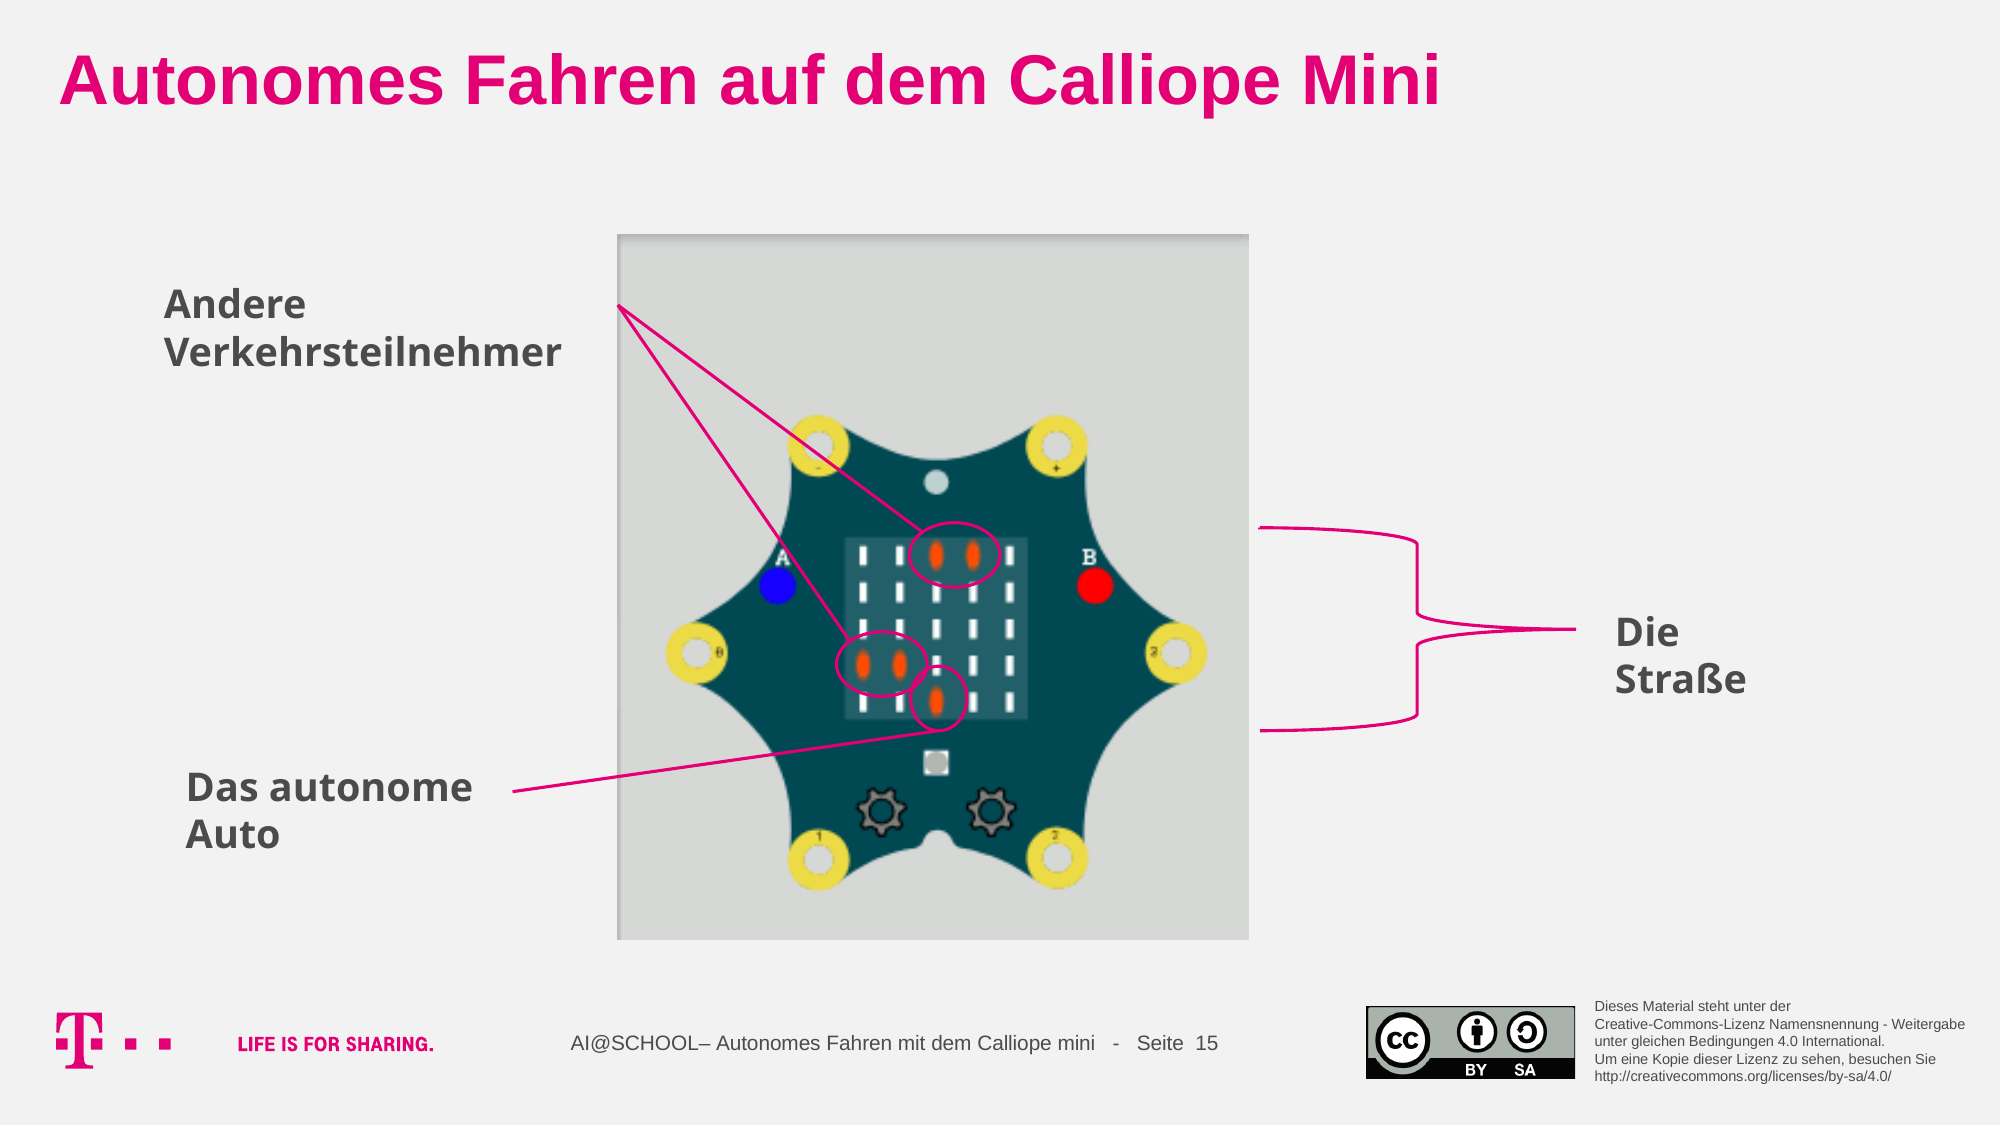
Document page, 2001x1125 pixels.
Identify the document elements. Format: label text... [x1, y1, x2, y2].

picture [617, 234, 1249, 940]
picture [839, 634, 925, 694]
picture [911, 525, 998, 585]
picture [617, 310, 926, 775]
text_box Die Straße [1602, 600, 1762, 759]
text_box Andere Verkehrsteilnehmer [151, 272, 618, 338]
title Autonomes Fahren auf dem Calliope Mini [0, 43, 1888, 132]
picture [913, 668, 965, 729]
text_box Das autonome Auto [173, 755, 512, 820]
